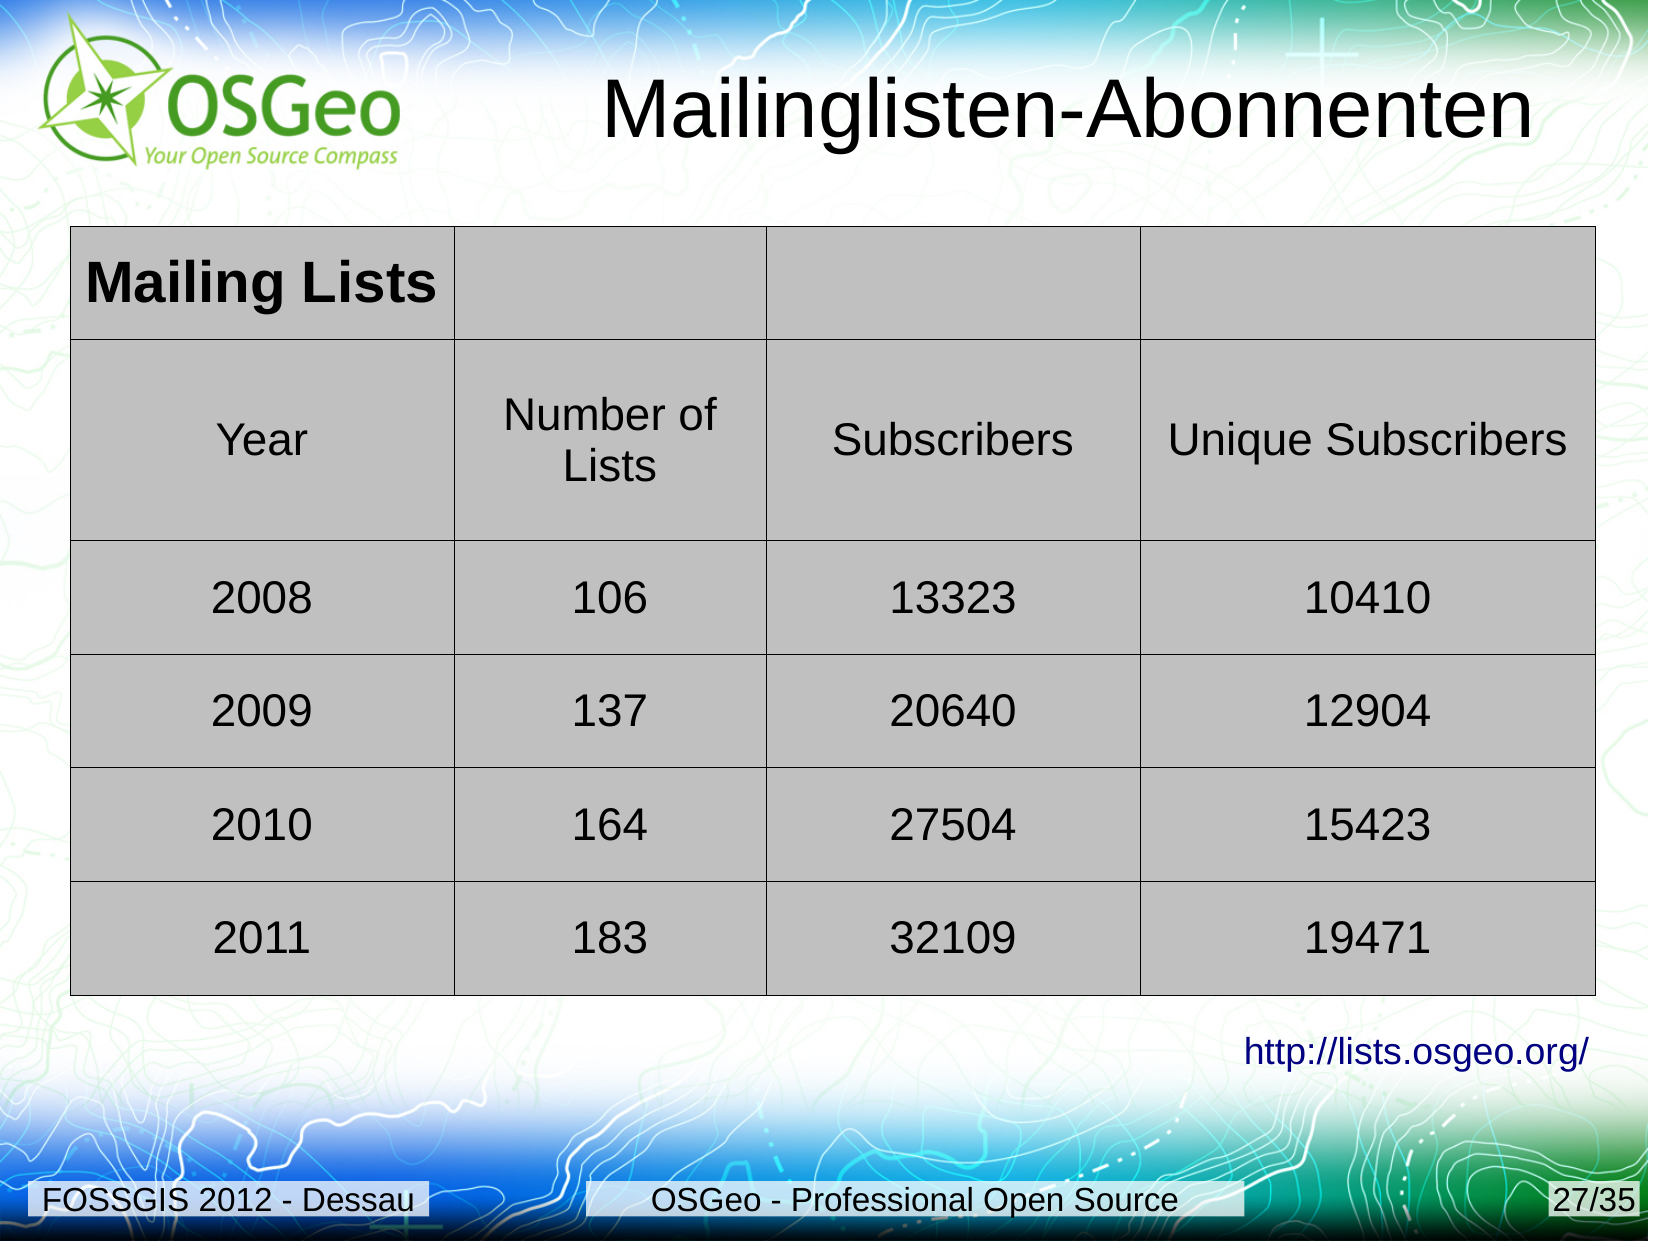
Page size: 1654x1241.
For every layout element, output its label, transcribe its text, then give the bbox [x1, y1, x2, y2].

picture [0, 0, 1648, 1241]
title Mailinglisten-Abonnenten [58, 35, 1536, 184]
table_cell 12904 [1141, 655, 1595, 767]
table_cell 183 [455, 882, 766, 995]
table_cell 2009 [71, 655, 454, 767]
table_cell 2010 [71, 768, 454, 881]
table_header [455, 227, 766, 339]
table_cell Unique Subscribers [1141, 340, 1595, 540]
table_cell 10410 [1141, 541, 1595, 654]
table_header Mailing Lists [71, 227, 454, 339]
table_cell 106 [455, 541, 766, 654]
table_cell Year [71, 340, 454, 540]
table_cell Number of Lists [455, 340, 766, 540]
table_cell 137 [455, 655, 766, 767]
table_cell 13323 [767, 541, 1140, 654]
table_header [767, 227, 1140, 339]
table_header [1141, 227, 1595, 339]
text_box http://lists.osgeo.org/ [1165, 1023, 1605, 1085]
table_cell 27504 [767, 768, 1140, 881]
table_cell 20640 [767, 655, 1140, 767]
table_cell Subscribers [767, 340, 1140, 540]
table_cell 15423 [1141, 768, 1595, 881]
table_cell 2011 [71, 882, 454, 995]
table_cell 2008 [71, 541, 454, 654]
table_cell 19471 [1141, 882, 1595, 995]
table_cell 32109 [767, 882, 1140, 995]
table_cell 164 [455, 768, 766, 881]
